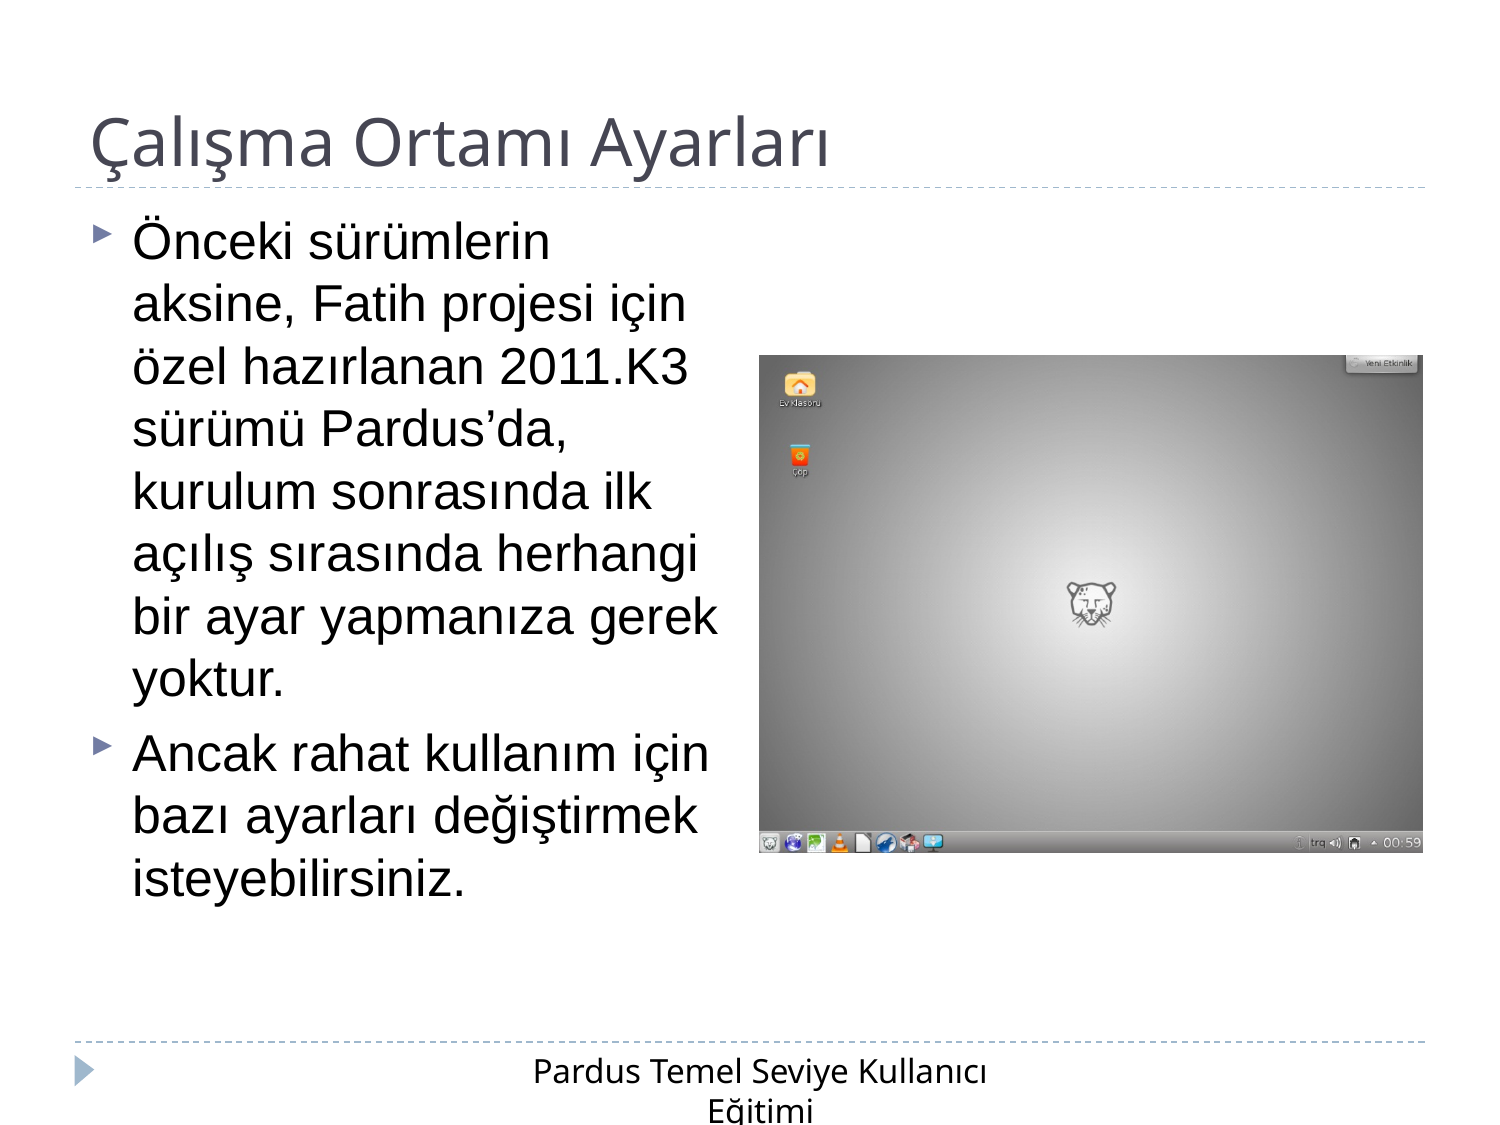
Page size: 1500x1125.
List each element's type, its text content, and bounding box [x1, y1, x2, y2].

picture [759, 355, 1423, 853]
list Önceki sürümlerin aksine, Fatih projesi için özel hazırlanan 2011.K3 sürümü Pardus’da, kurulum sonrasında ilk açılış sırasında herhangi bir ayar yapmanıza gerek yoktur. Ancak rahat kullanım için bazı ayarları değiştirmek isteyebilirsiniz. [75, 200, 738, 1010]
title Çalışma Ortamı Ayarları [75, 37, 1425, 188]
